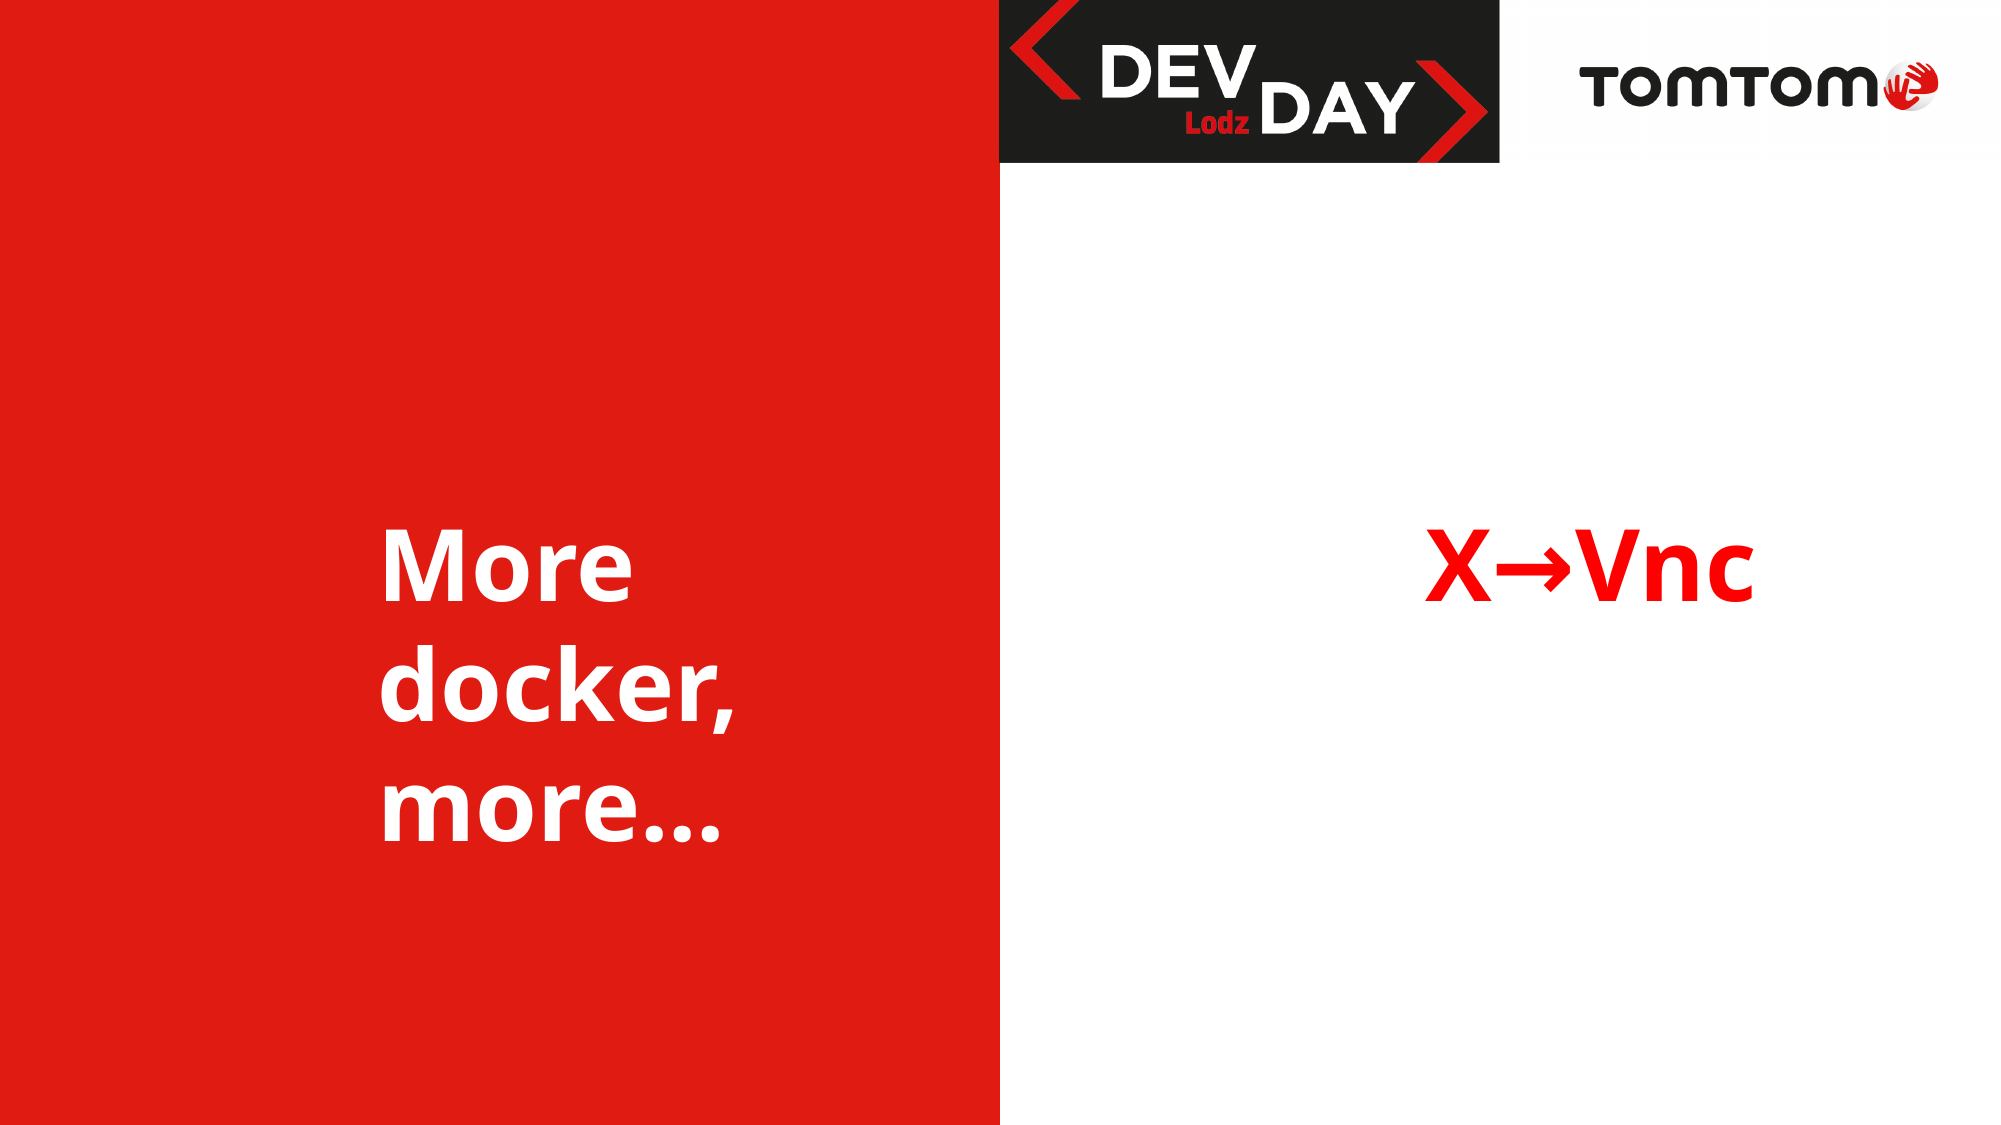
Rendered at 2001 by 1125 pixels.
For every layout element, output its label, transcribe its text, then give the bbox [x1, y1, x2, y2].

text_box More docker, more... [362, 494, 778, 869]
picture [999, 0, 2000, 164]
text_box [0, 0, 1000, 1125]
text_box X→Vnc [1410, 494, 1794, 749]
